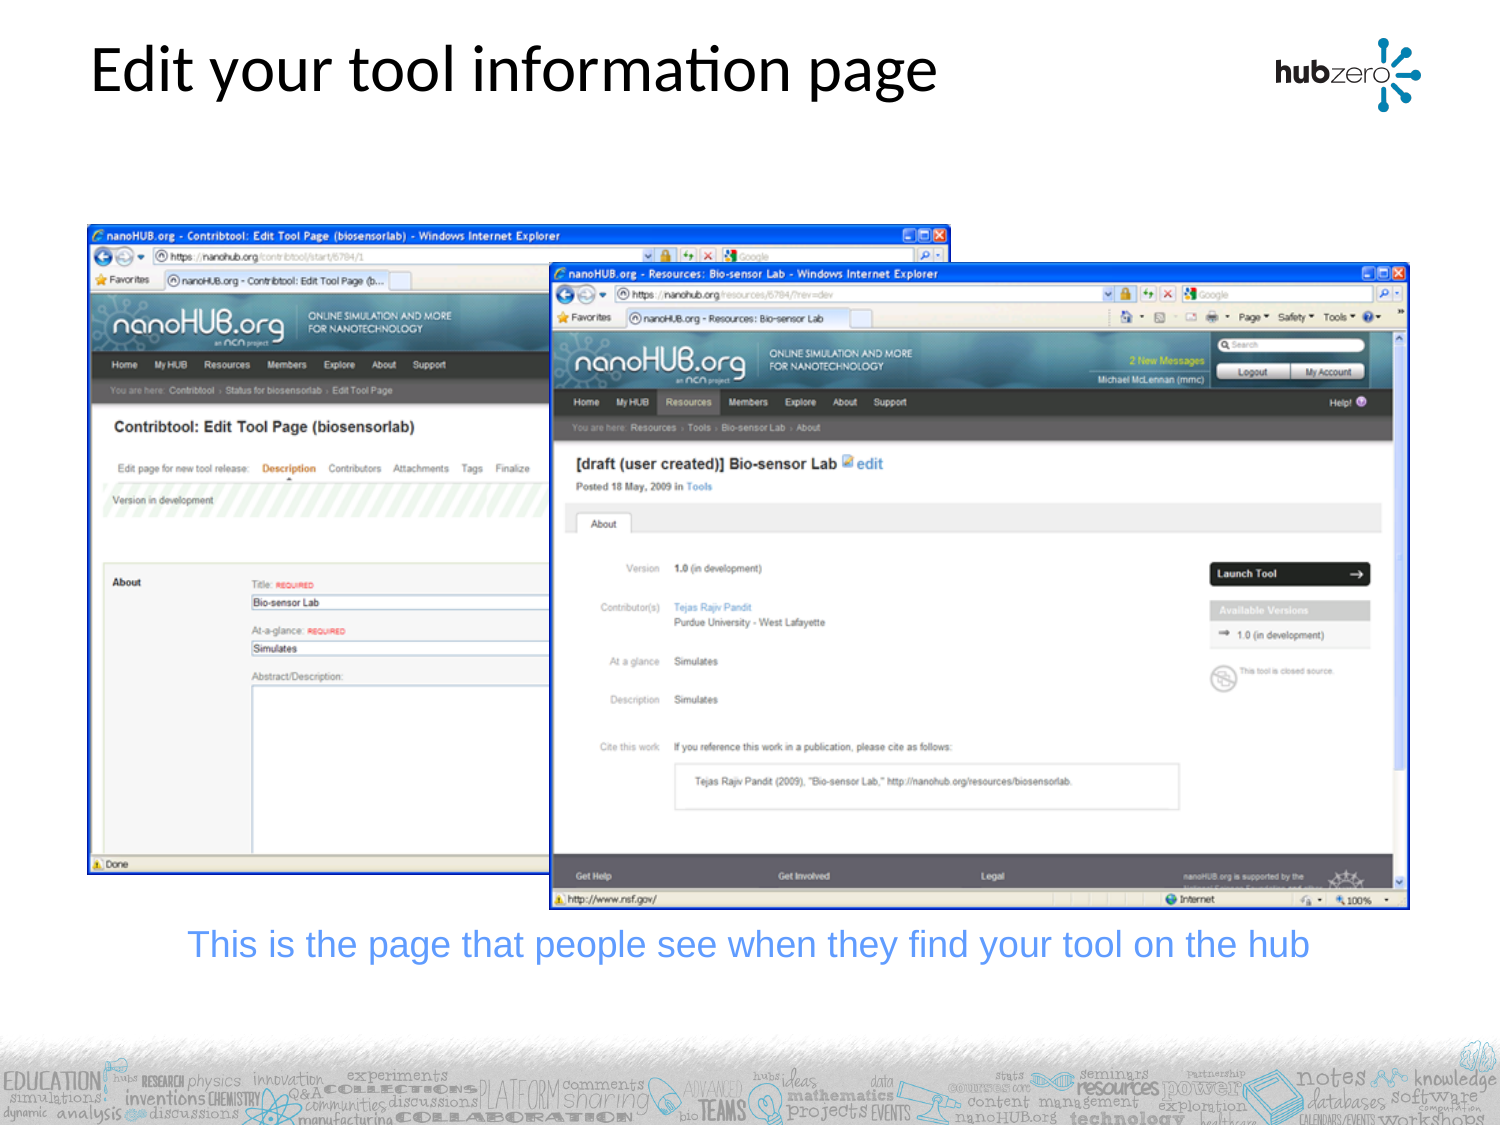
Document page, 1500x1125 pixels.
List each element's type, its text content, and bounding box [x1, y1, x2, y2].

picture [0, 1034, 1500, 1125]
picture [87, 224, 1410, 910]
text_box This is the page that people see when they find your tool on the hub [172, 912, 1326, 973]
text_box Edit your tool information page [75, 12, 1249, 118]
picture [1272, 35, 1424, 115]
